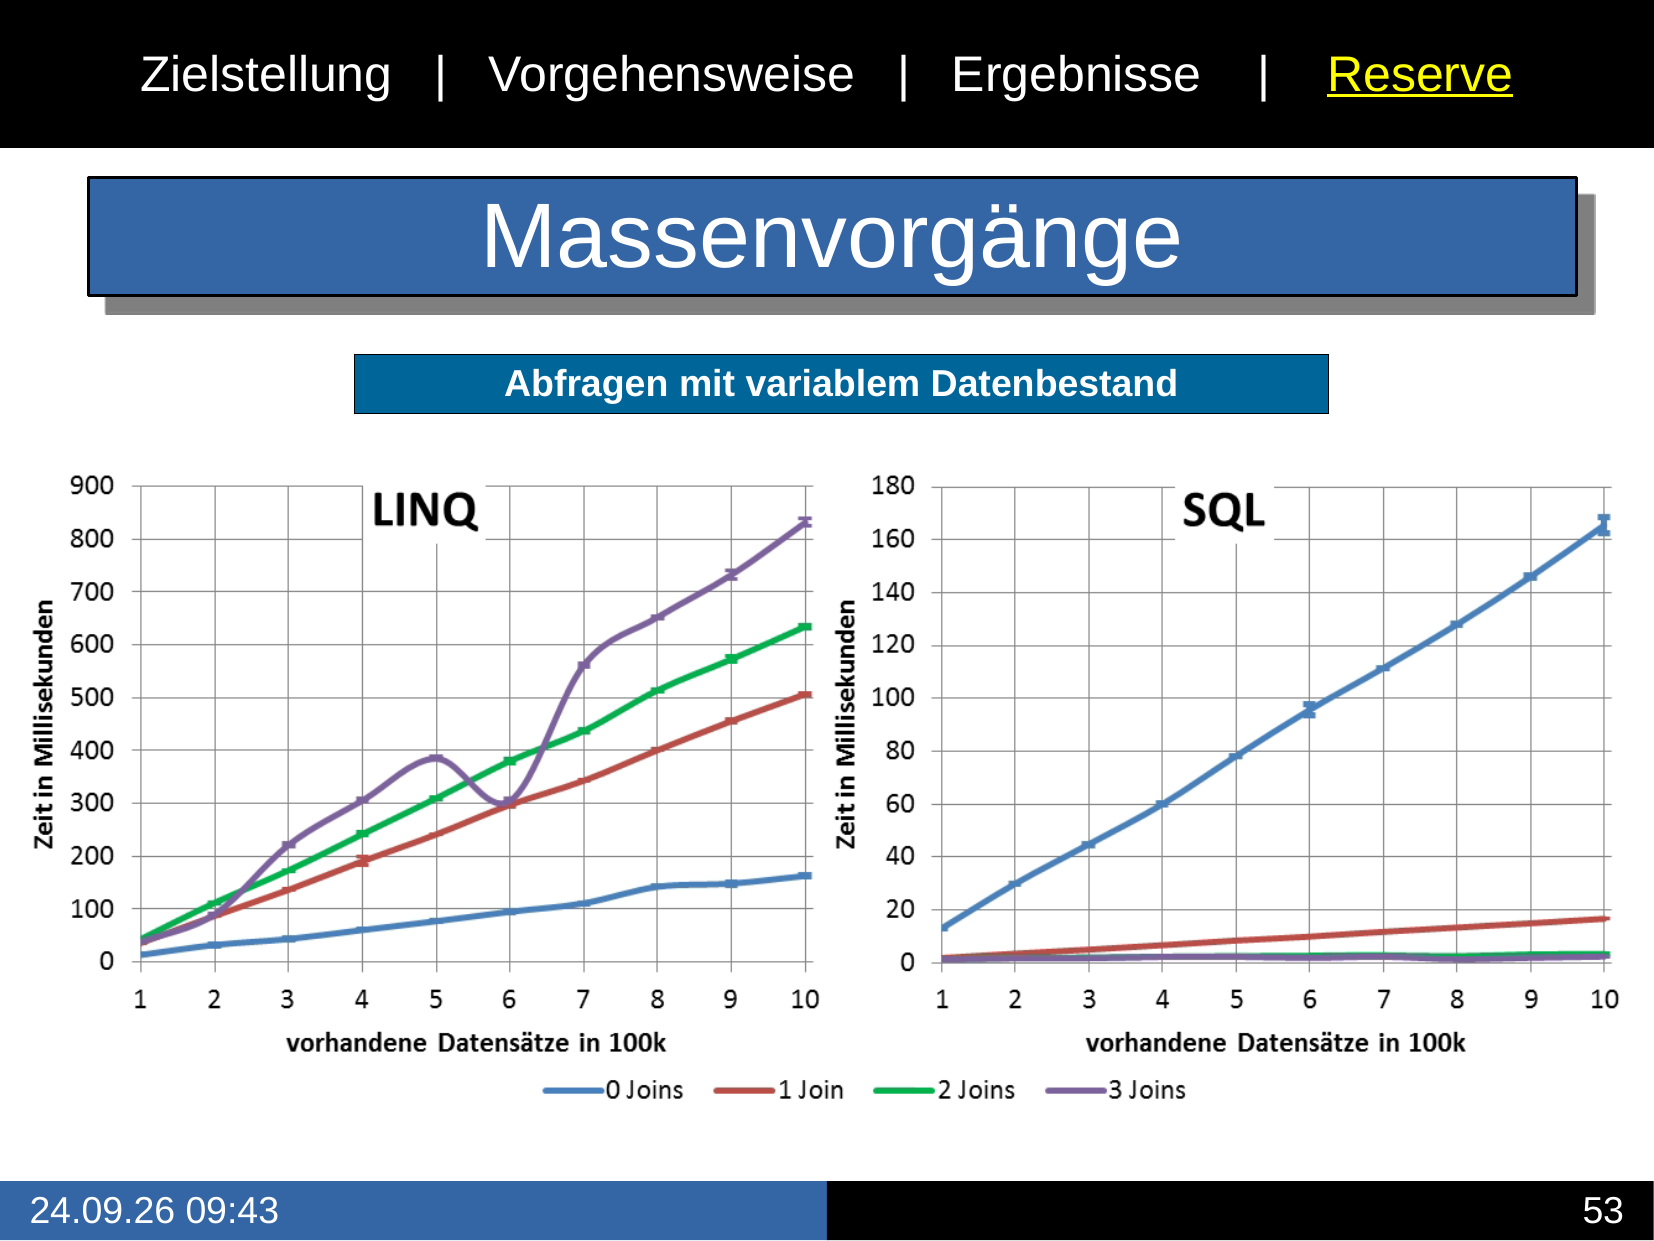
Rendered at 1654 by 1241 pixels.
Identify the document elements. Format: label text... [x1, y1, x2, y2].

text_box Zielstellung | Vorgehensweise | Ergebnisse | Reserve [0, 0, 1654, 148]
title Massenvorgänge [88, 177, 1577, 296]
text_box Abfragen mit variablem Datenbestand [354, 354, 1329, 414]
picture [29, 472, 1622, 1105]
